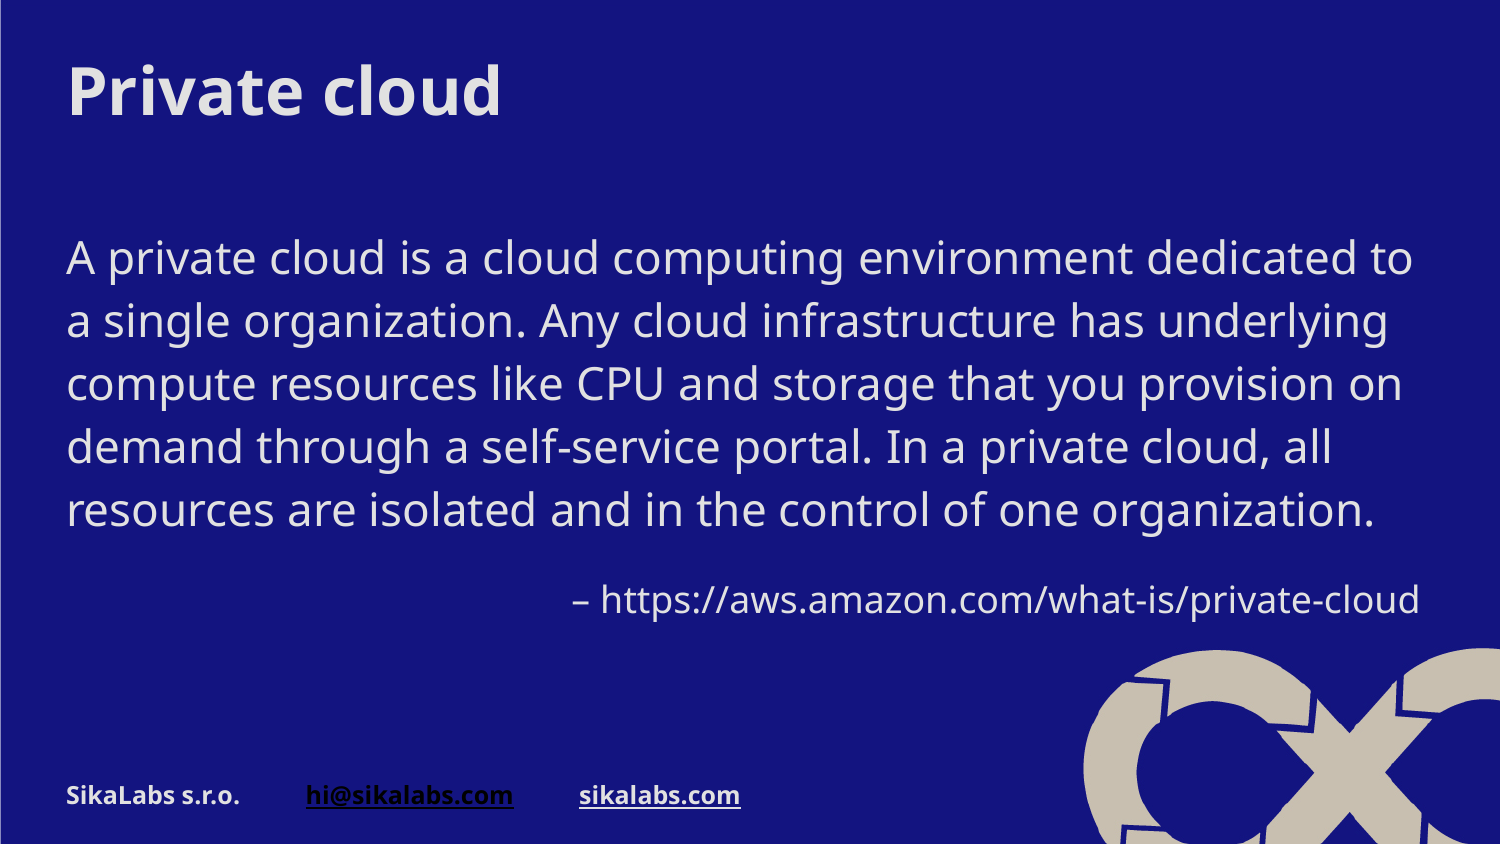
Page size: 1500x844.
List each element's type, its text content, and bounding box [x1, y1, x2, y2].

title Private cloud [51, 33, 1449, 128]
list A private cloud is a cloud computing environment dedicated to a single organization. Any cloud infrastructure has underlying compute resources like CPU and storage that you provision on demand through a self-service portal. In a private cloud, all resources are isolated and in the control of one organization. – https://aws.amazon.com/what-is/private-cloud [51, 205, 1437, 688]
picture [0, 0, 1500, 844]
